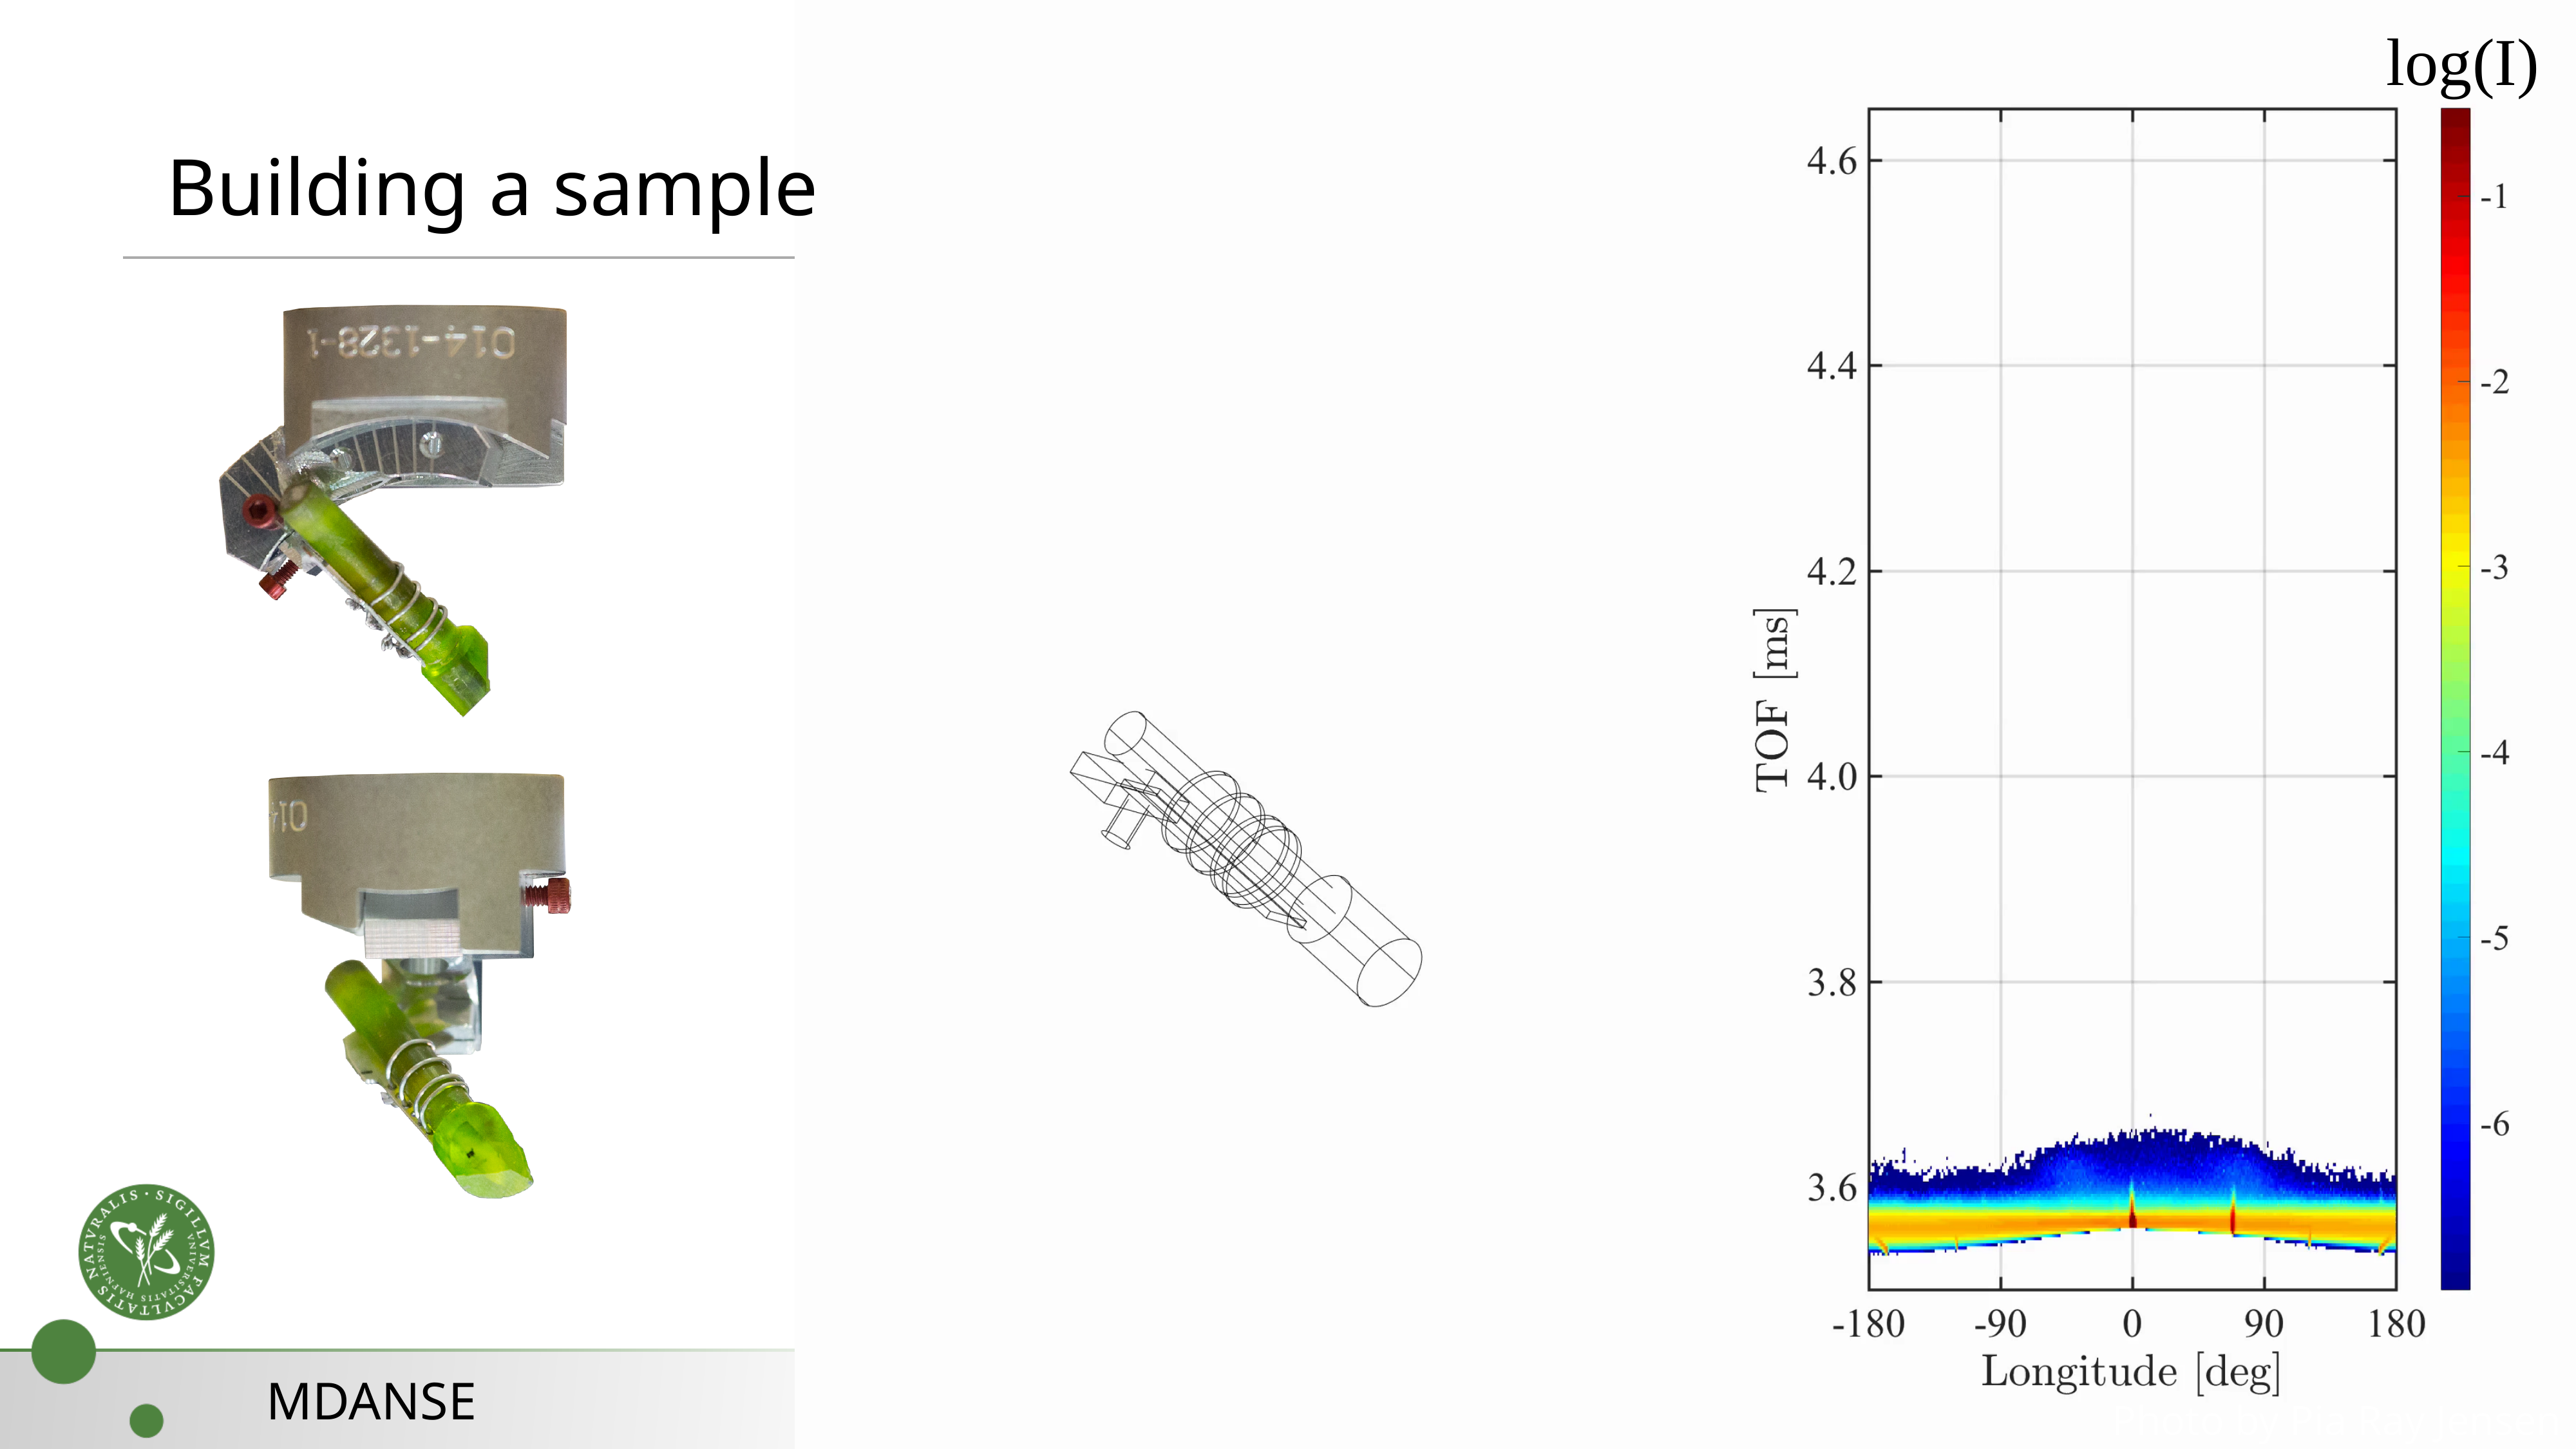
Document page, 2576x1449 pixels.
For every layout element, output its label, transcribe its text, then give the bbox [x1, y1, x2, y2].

title Building a sample [158, 0, 1922, 239]
text_box Photo by Pia Ray Jensen [2107, 1389, 2568, 1449]
text_box [794, 0, 2576, 1449]
text_box log(I) [2381, 12, 2545, 104]
picture [31, 142, 692, 1449]
